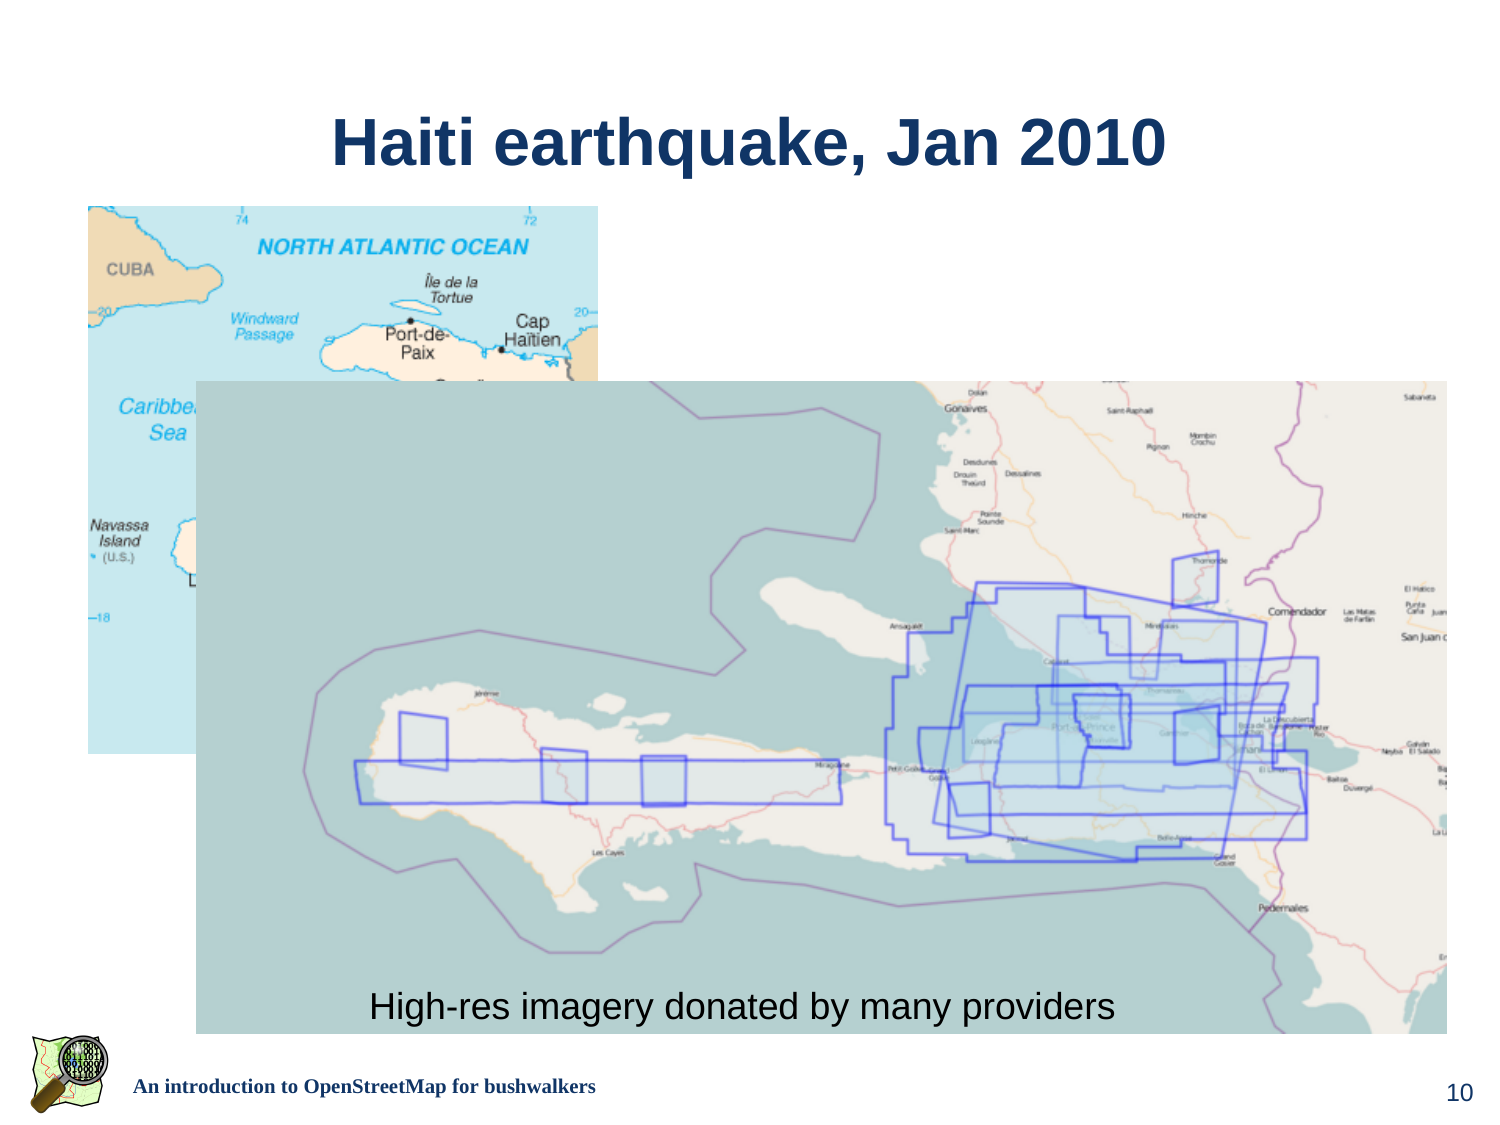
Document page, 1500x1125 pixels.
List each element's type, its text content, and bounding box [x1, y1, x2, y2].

title Haiti earthquake, Jan 2010 [74, 44, 1425, 233]
text_box High-res imagery donated by many providers [354, 974, 1131, 1035]
picture [88, 206, 1447, 1034]
picture [29, 1033, 110, 1114]
